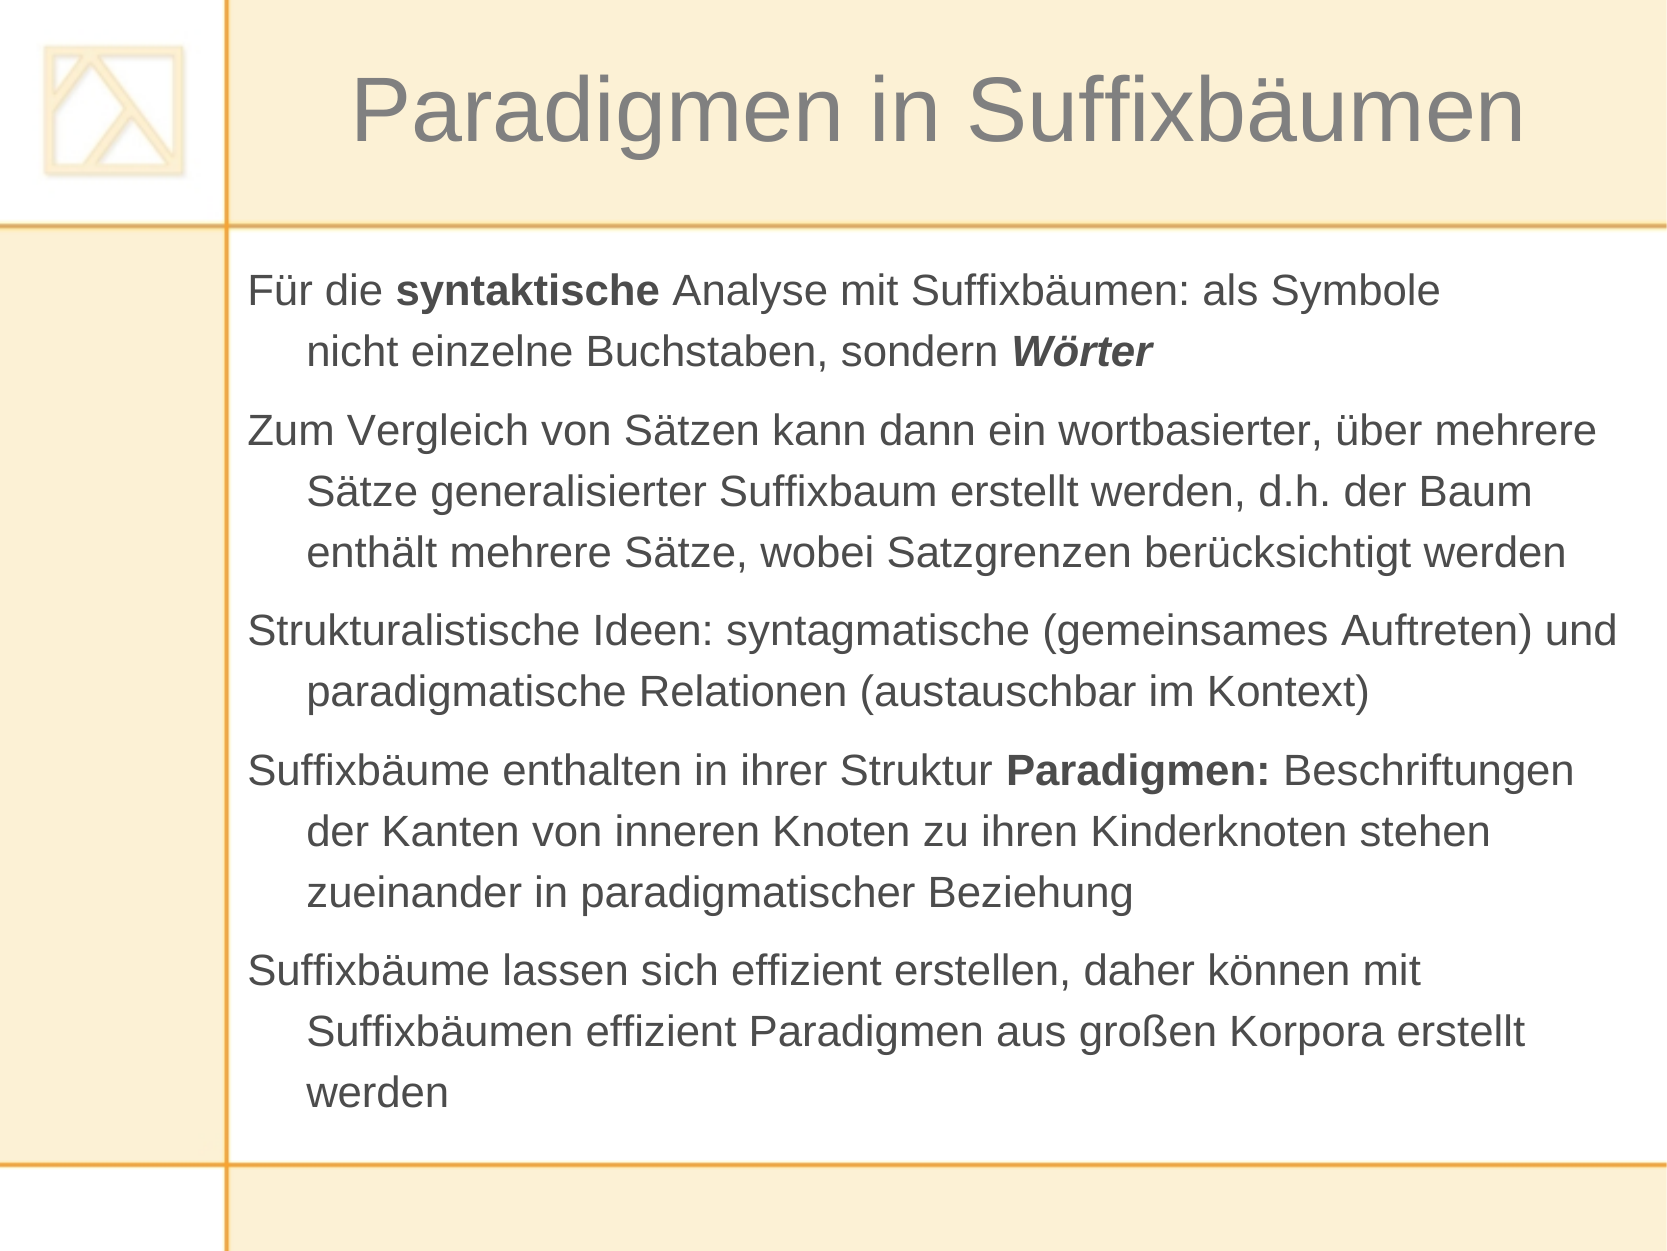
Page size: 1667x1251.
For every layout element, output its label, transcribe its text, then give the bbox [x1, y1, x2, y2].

title Paradigmen in Suffixbäumen [268, 6, 1611, 216]
list Für die syntaktische Analyse mit Suffixbäumen: als Symbole nicht einzelne Buchstaben, sondern Wörter Zum Vergleich von Sätzen kann dann ein wortbasierter, über mehrere Sätze generalisierter Suffixbaum erstellt werden, d.h. der Baum enthält mehrere Sätze, wobei Satzgrenzen berücksichtigt werden Strukturalistische Ideen: syntagmatische (gemeinsames Auftreten) und paradigmatische Relationen (austauschbar im Kontext) Suffixbäume enthalten in ihrer Struktur Paradigmen: Beschriftungen der Kanten von inneren Knoten zu ihren Kinderknoten stehen zueinander in paradigmatischer Beziehung Suffixbäume lassen sich effizient erstellen, daher können mit Suffixbäumen effizient Paradigmen aus großen Korpora erstellt werden [218, 253, 1625, 1167]
picture [0, 0, 1667, 1251]
